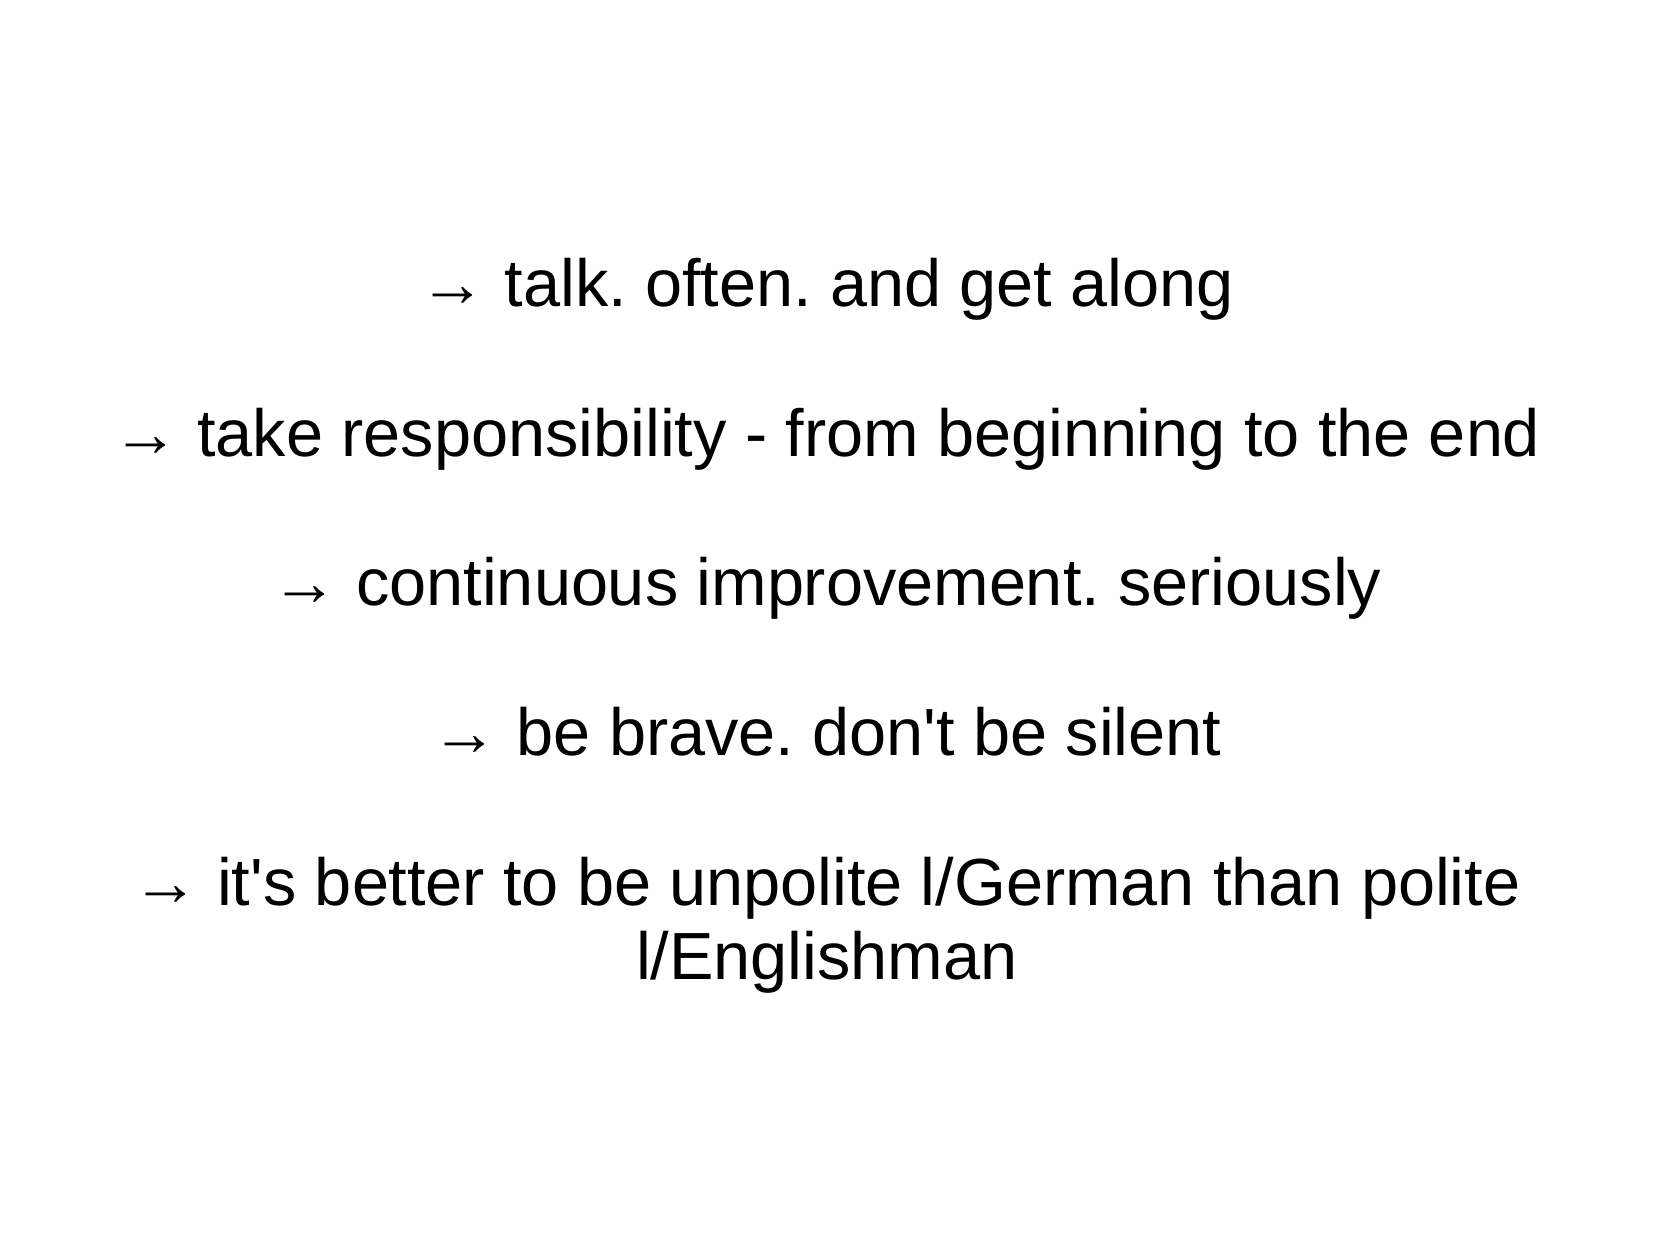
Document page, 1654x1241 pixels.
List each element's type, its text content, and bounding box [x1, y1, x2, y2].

subtitle → talk. often. and get along → take responsibility - from beginning to the end → continuous improvement. seriously → be brave. don't be silent → it's better to be unpolite l/German than polite l/Englishman [82, 140, 1571, 1101]
